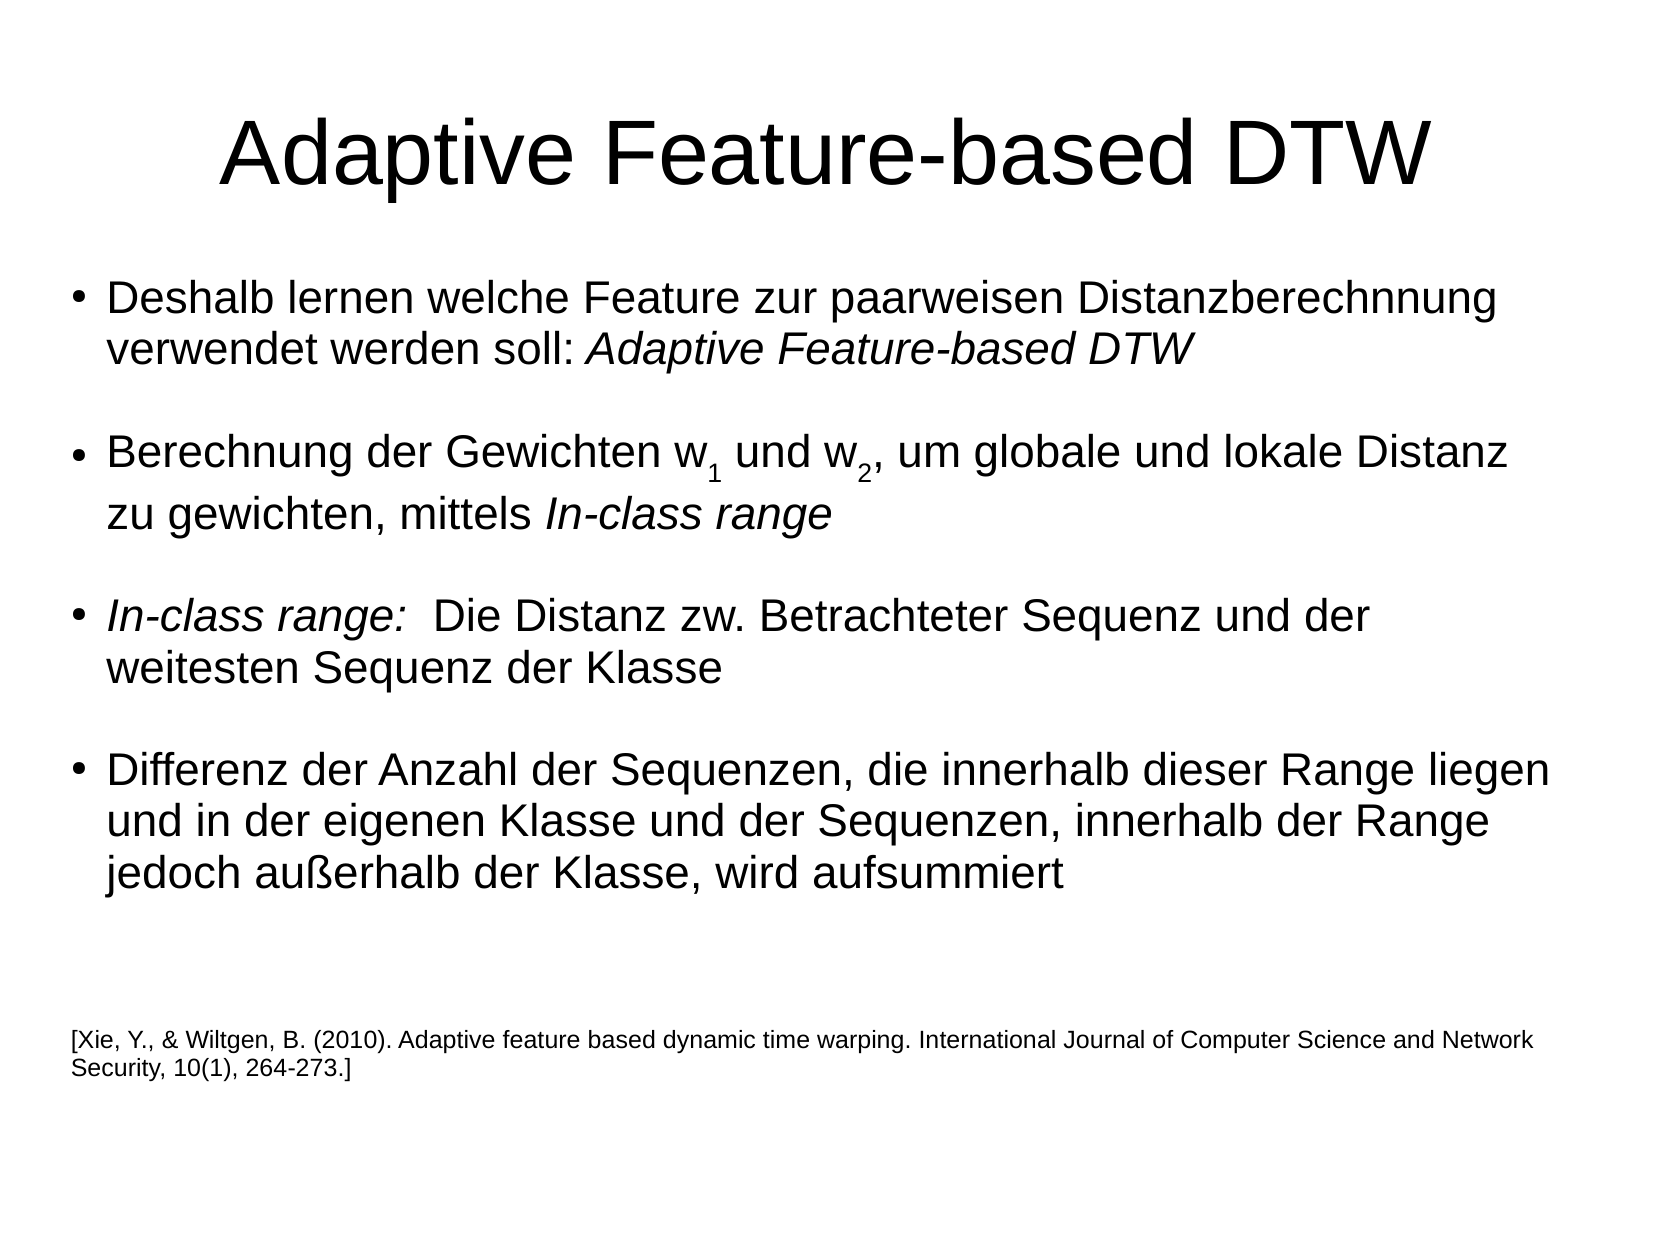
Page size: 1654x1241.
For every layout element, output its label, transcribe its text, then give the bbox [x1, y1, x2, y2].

title Adaptive Feature-based DTW [82, 49, 1571, 257]
subtitle Deshalb lernen welche Feature zur paarweisen Distanzberechnnung verwendet werden soll: Adaptive Feature-based DTW Berechnung der Gewichten w1 und w2, um globale und lokale Distanz zu gewichten, mittels In-class range In-class range: Die Distanz zw. Betrachteter Sequenz und der weitesten Sequenz der Klasse Differenz der Anzahl der Sequenzen, die innerhalb dieser Range liegen und in der eigenen Klasse und der Sequenzen, innerhalb der Range jedoch außerhalb der Klasse, wird aufsummiert [Xie, Y., & Wiltgen, B. (2010). Adaptive feature based dynamic time warping. International Journal of Computer Science and Network Security, 10(1), 264-273.] [70, 101, 1560, 1241]
